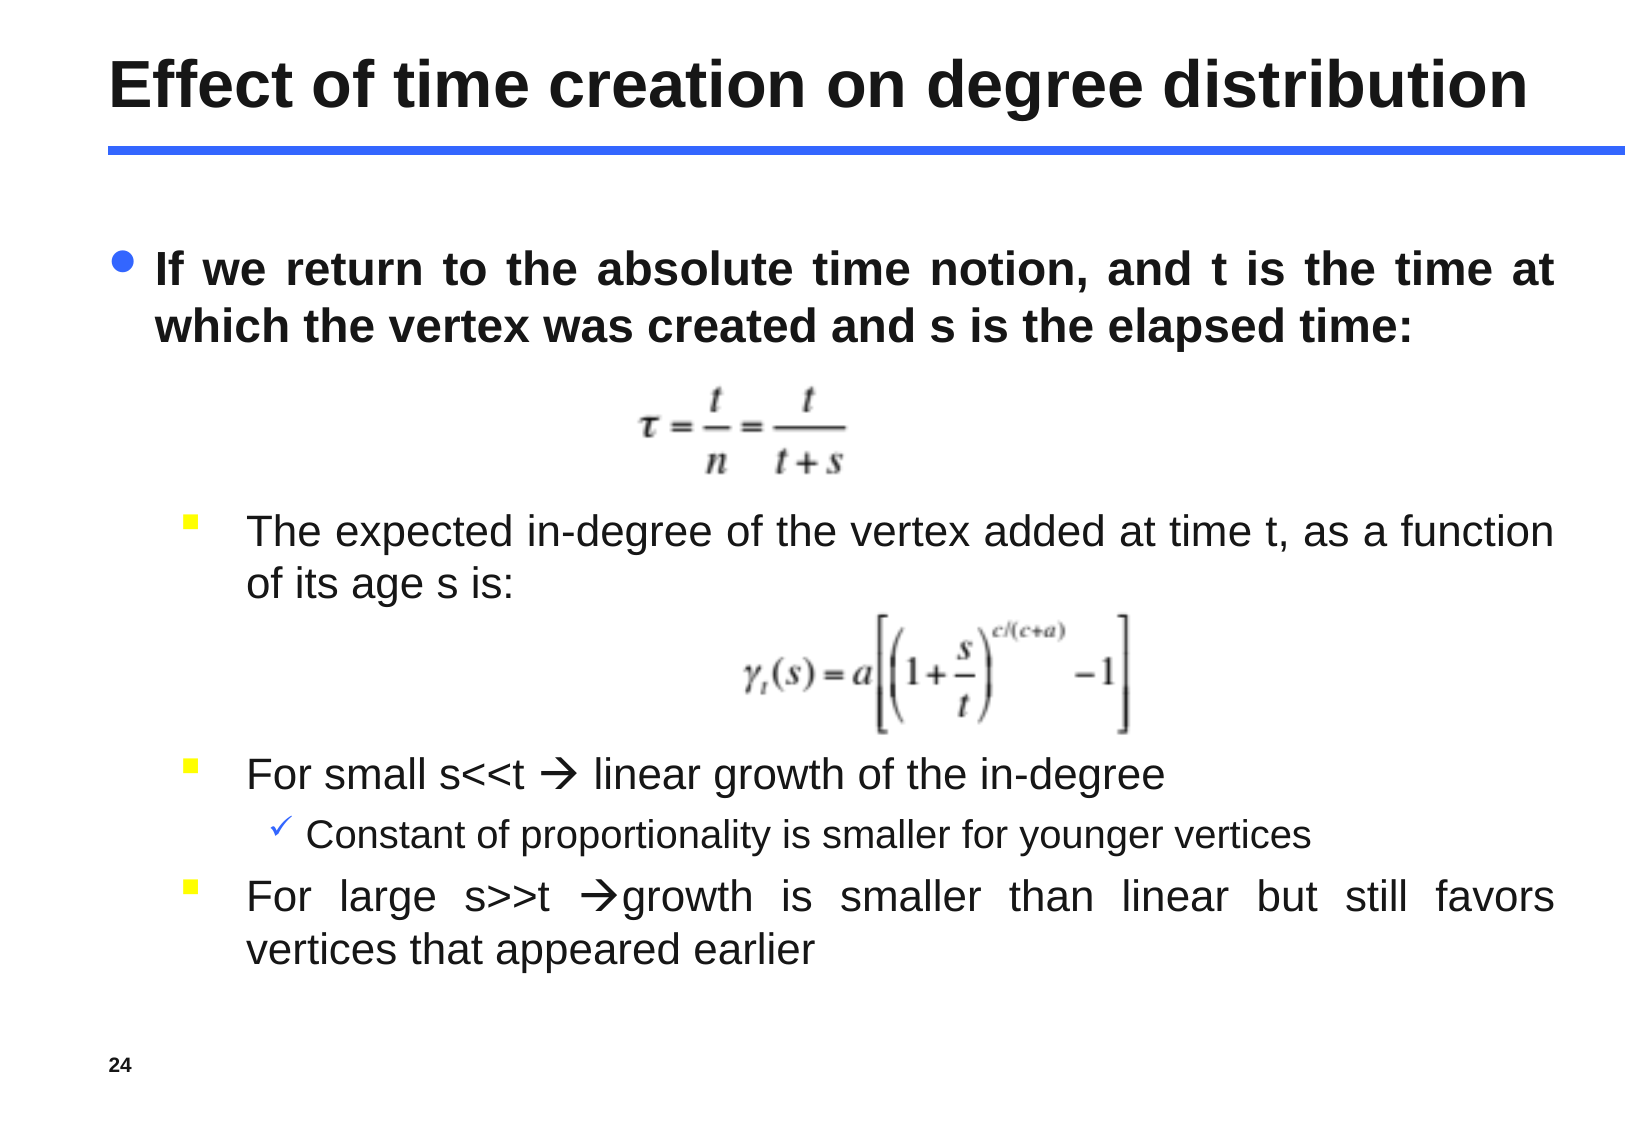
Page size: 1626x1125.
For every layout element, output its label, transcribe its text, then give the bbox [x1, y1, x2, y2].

title Effect of time creation on degree distribution [108, 30, 1558, 131]
list If we return to the absolute time notion, and t is the time at which the vertex was created and s is the elapsed time: The expected in-degree of the vertex added at time t, as a function of its age s is: For small s<<t  linear growth of the in-degree Constant of proportionality is smaller for younger vertices For large s>>t growth is smaller than linear but still favors vertices that appeared earlier [108, 237, 1558, 975]
text_box <number> [108, 1051, 188, 1077]
chart [739, 608, 1133, 743]
chart [633, 368, 852, 478]
